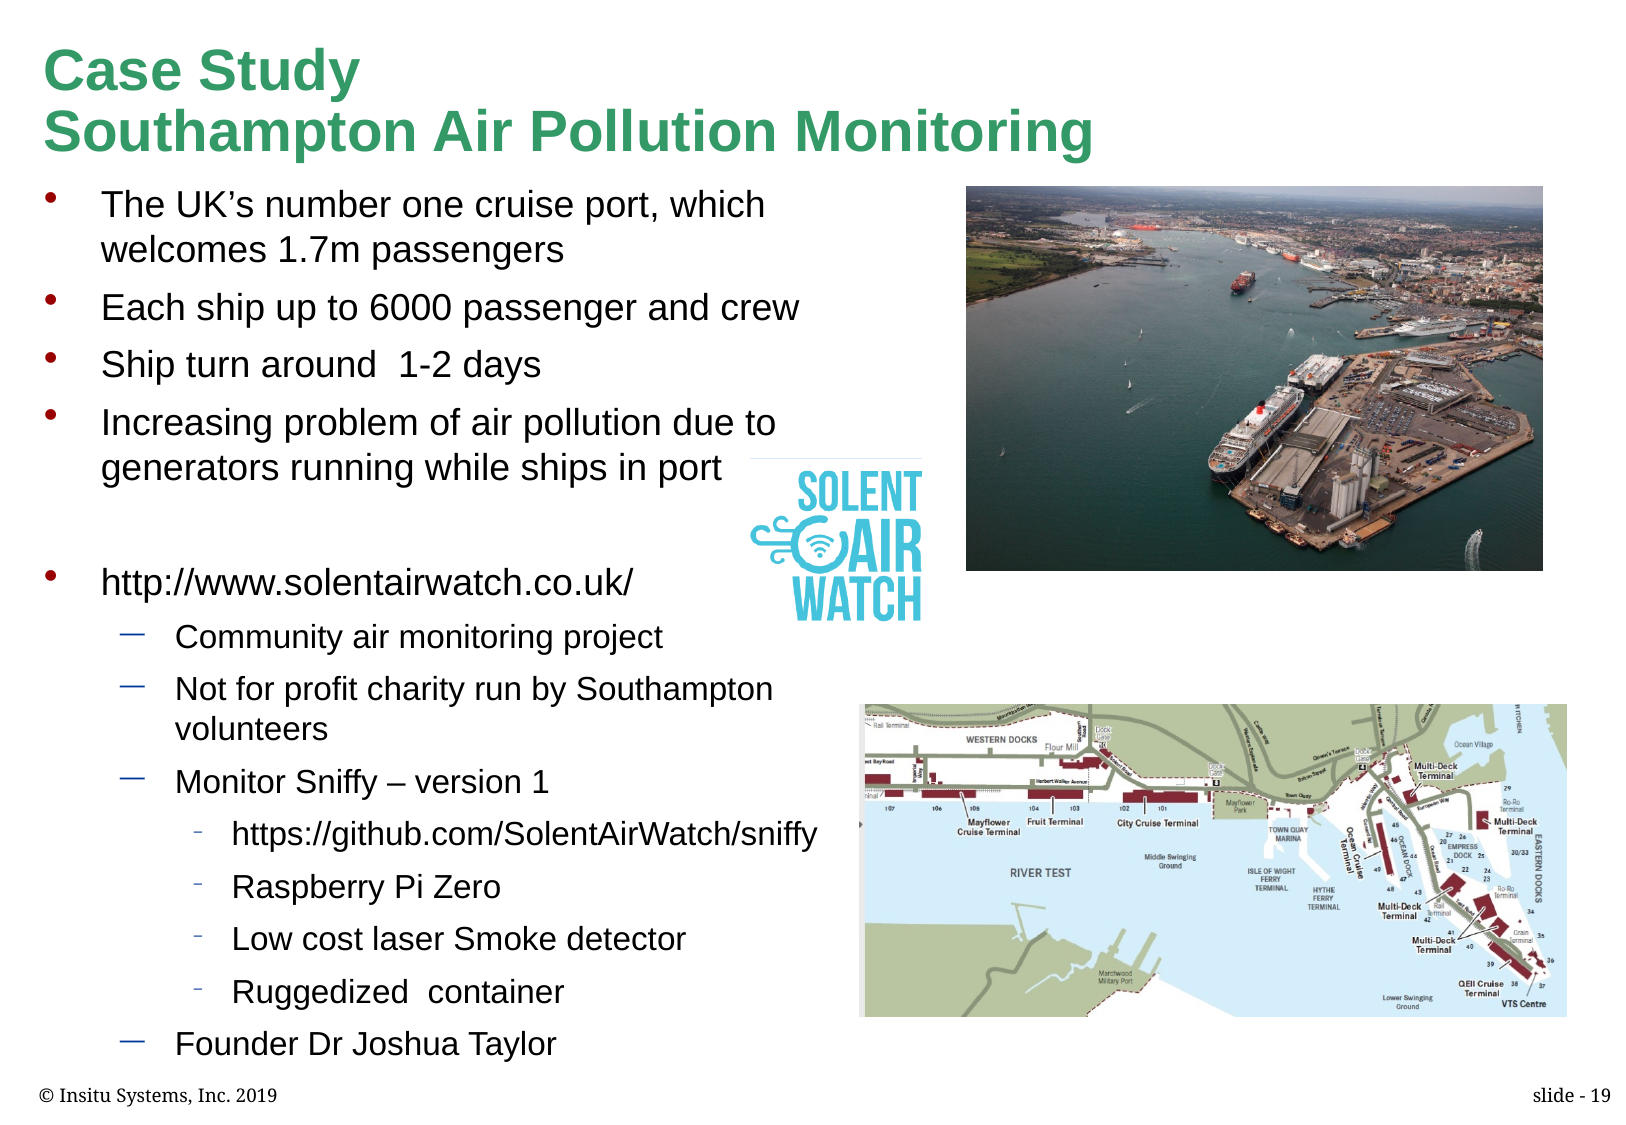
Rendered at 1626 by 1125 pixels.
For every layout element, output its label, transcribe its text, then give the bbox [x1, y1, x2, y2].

list The UK’s number one cruise port, which welcomes 1.7m passengers Each ship up to 6000 passenger and crew Ship turn around 1-2 days Increasing problem of air pollution due to generators running while ships in port http://www.solentairwatch.co.uk/ Community air monitoring project Not for profit charity run by Southampton volunteers Monitor Sniffy – version 1 https://github.com/SolentAirWatch/sniffy Raspberry Pi Zero Low cost laser Smoke detector Ruggedized container Founder Dr Joshua Taylor [28, 172, 872, 516]
picture [966, 186, 1543, 571]
title Case Study Southampton Air Pollution Monitoring [28, 34, 1238, 158]
picture [859, 704, 1567, 1017]
picture [750, 458, 922, 630]
